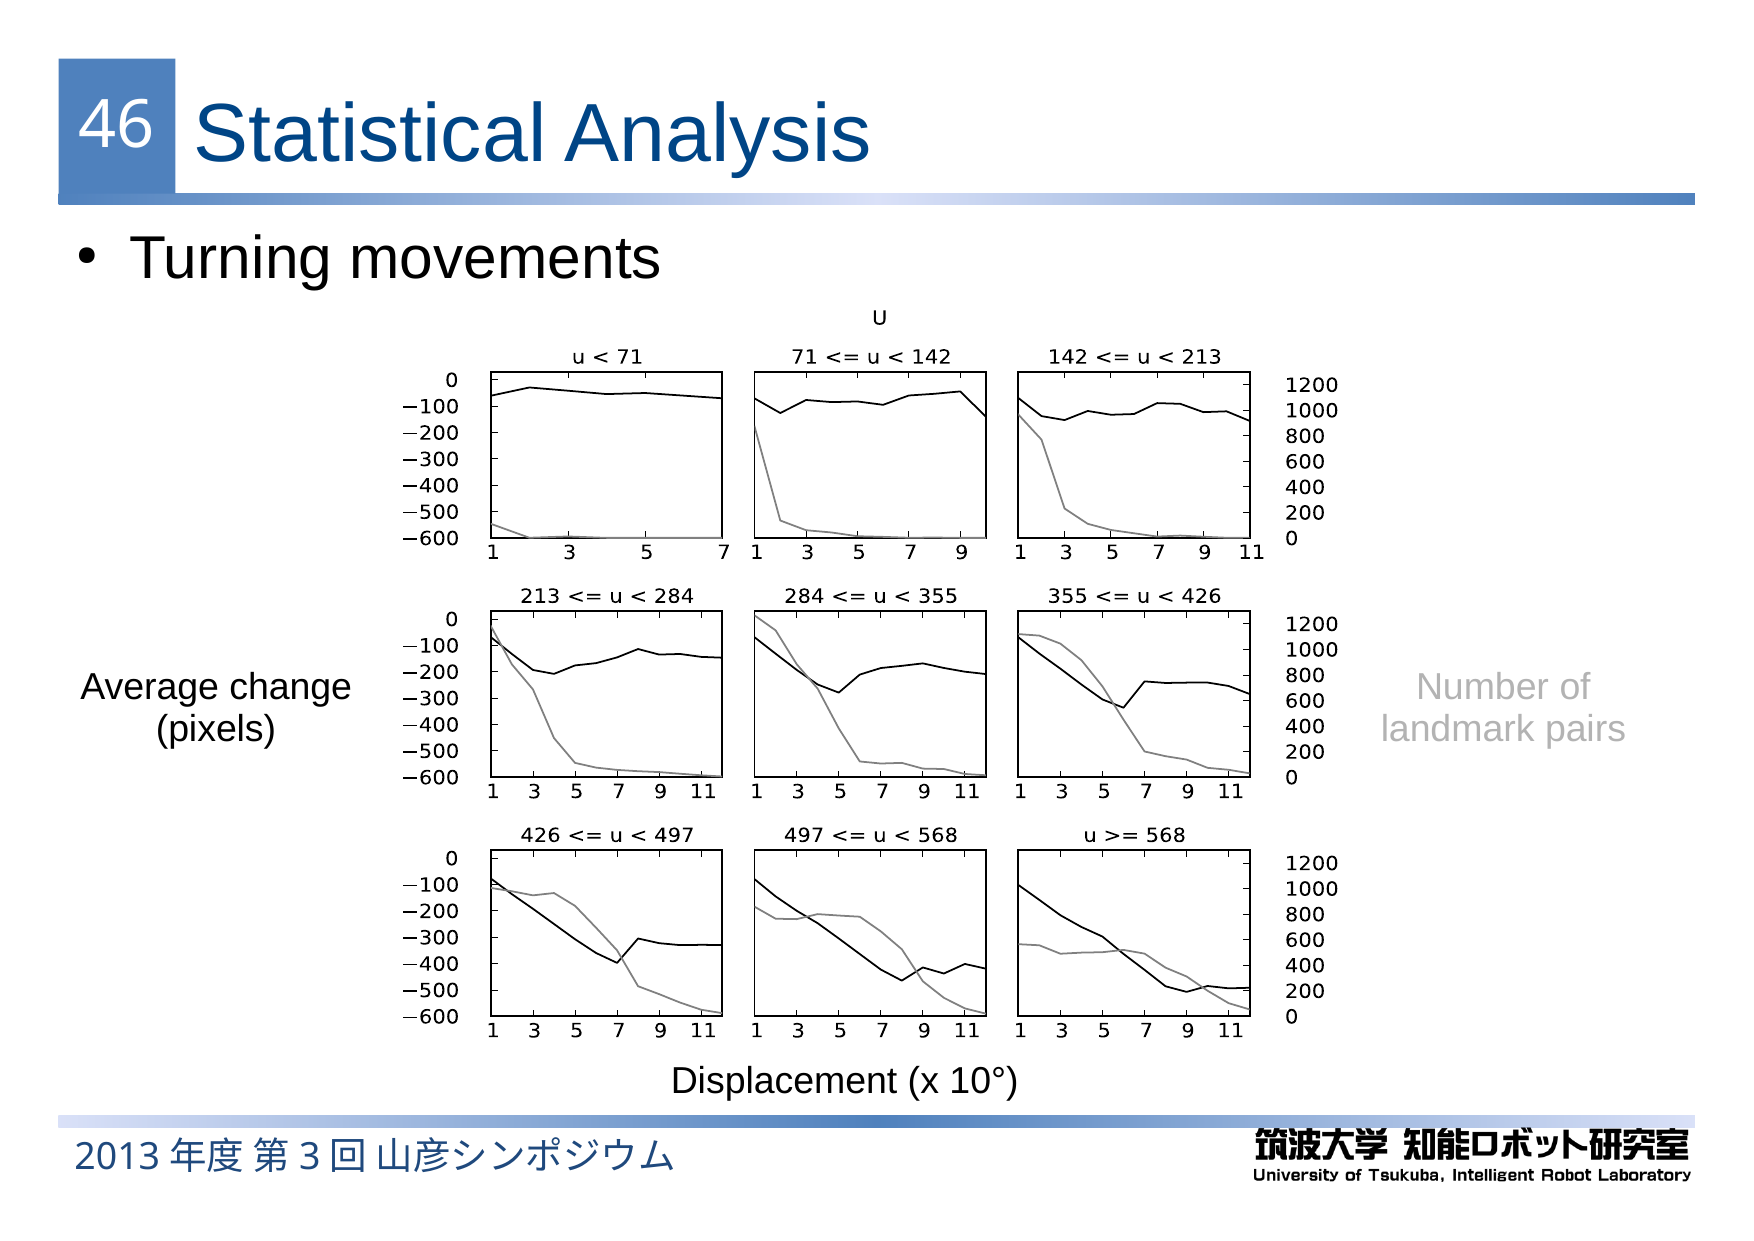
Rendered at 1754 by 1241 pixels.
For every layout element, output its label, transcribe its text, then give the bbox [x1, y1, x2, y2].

picture [1252, 1127, 1691, 1182]
picture [388, 298, 1348, 1049]
text_box Displacement (x 10°) [538, 1051, 1151, 1109]
title Statistical Analysis [193, 61, 1651, 205]
text_box Number of landmark pairs [1345, 658, 1661, 758]
text_box Average change (pixels) [58, 658, 374, 758]
list Turning movements [58, 223, 1696, 876]
